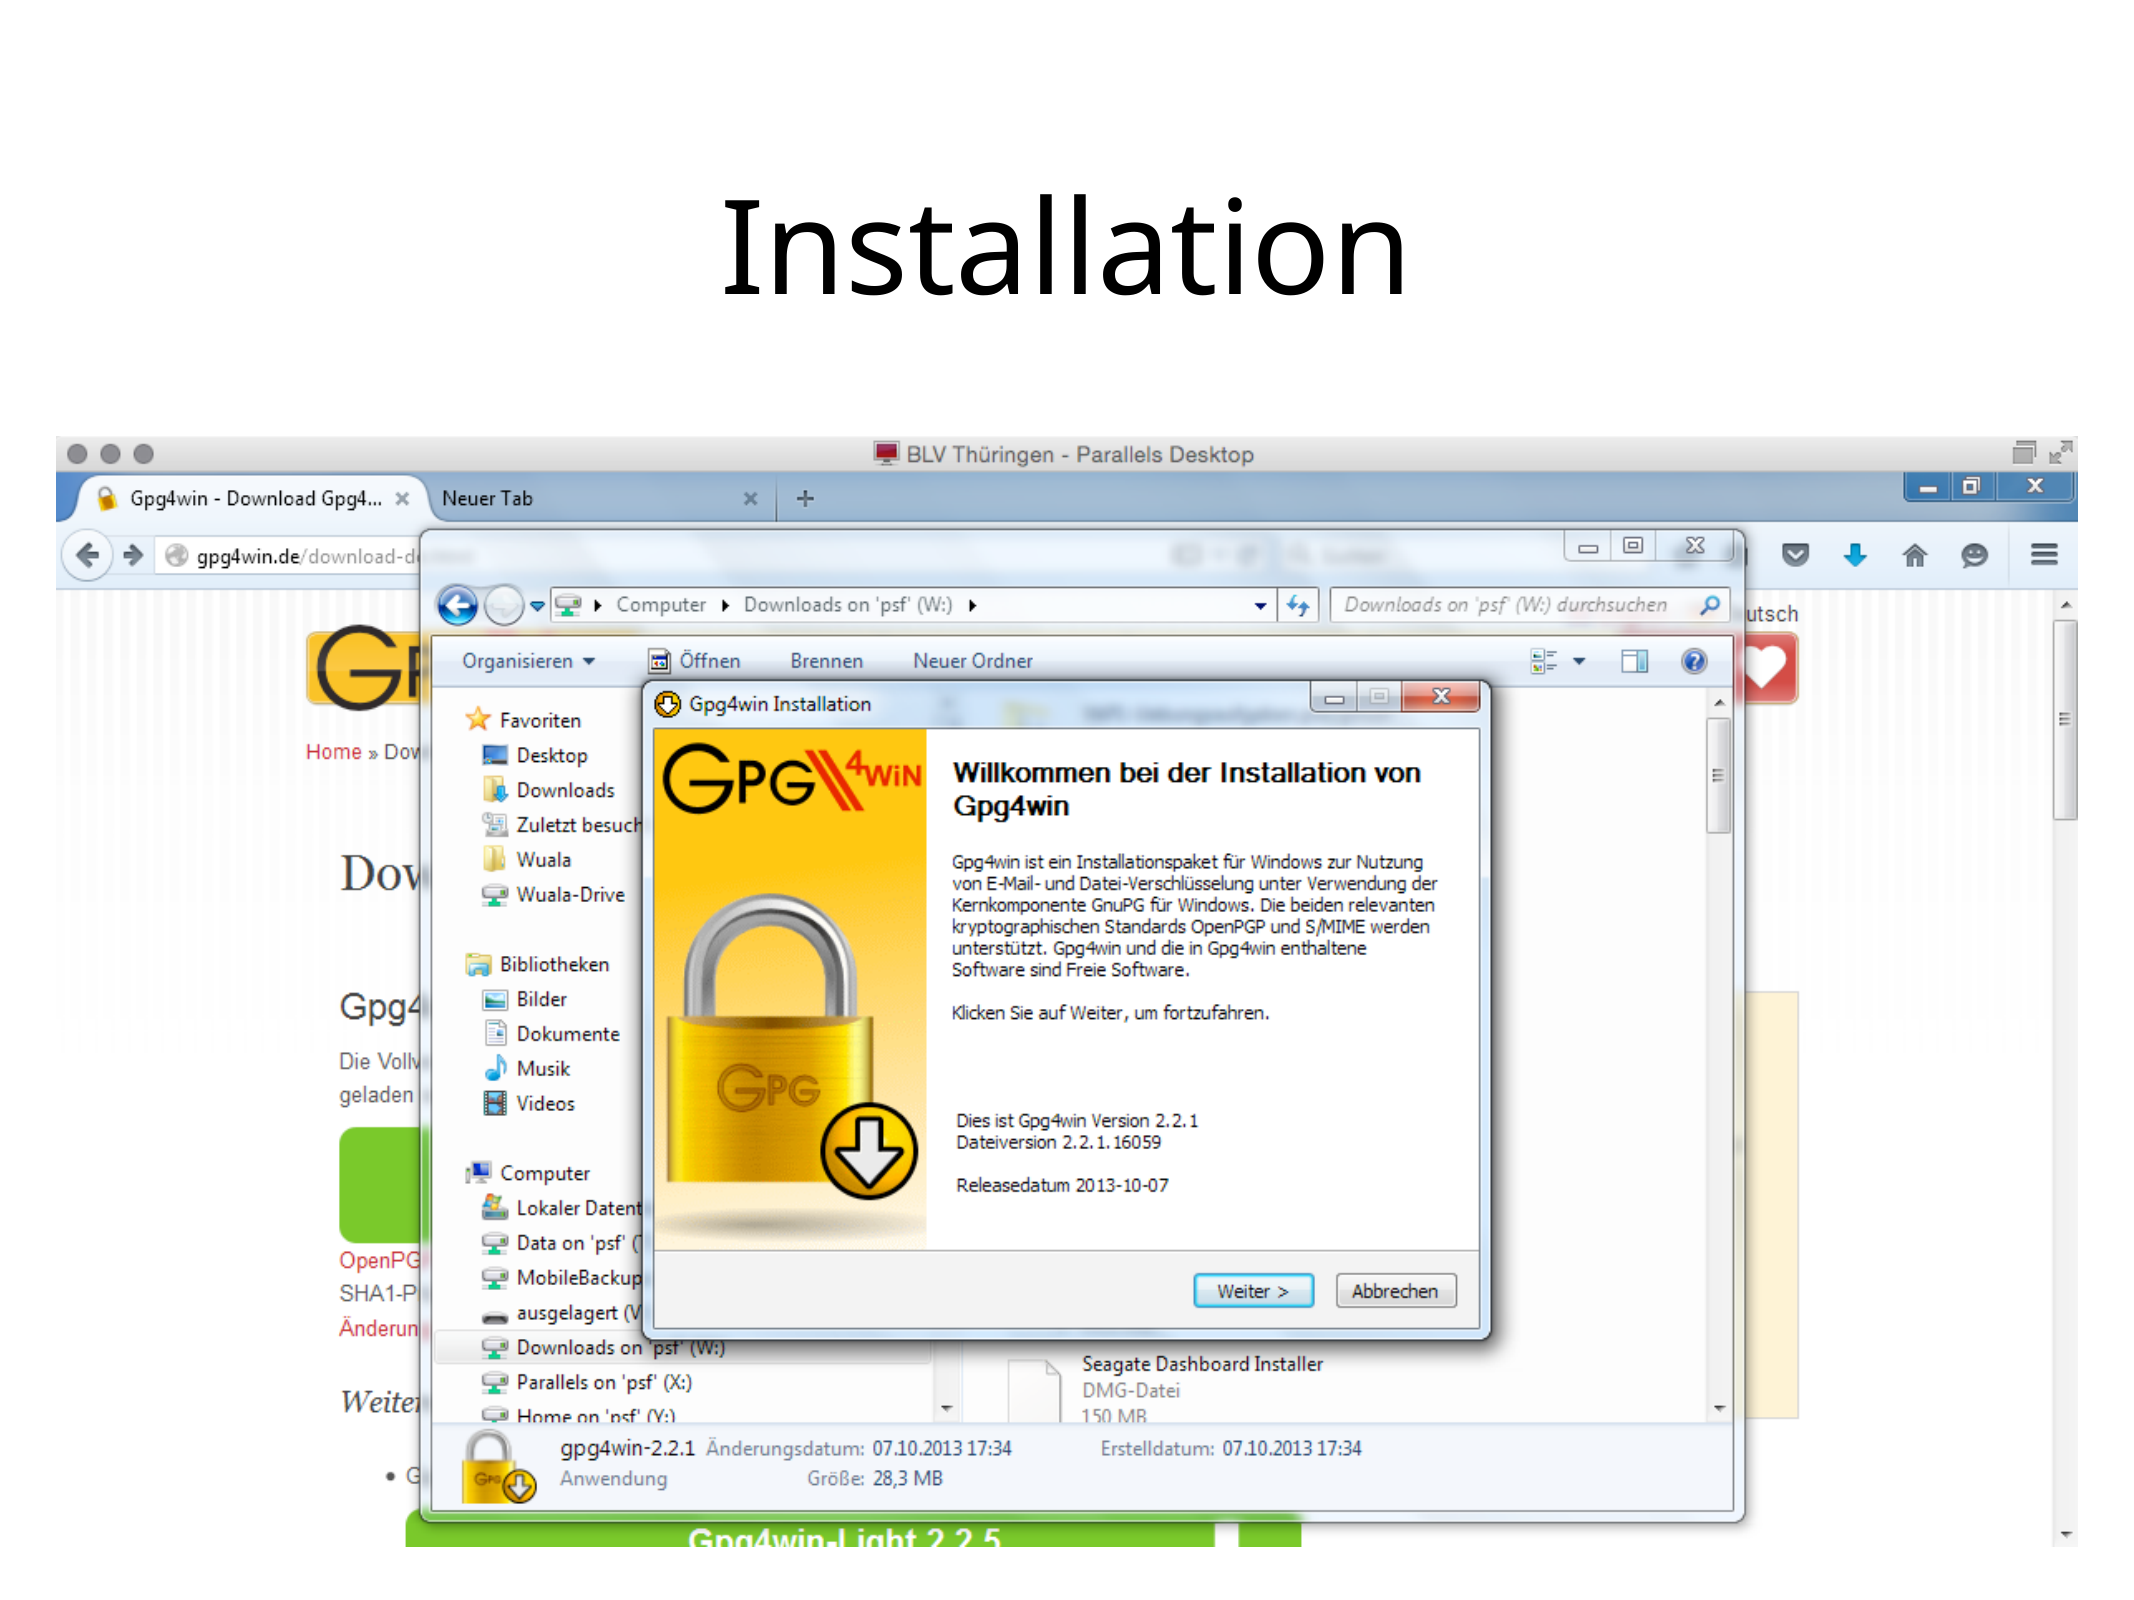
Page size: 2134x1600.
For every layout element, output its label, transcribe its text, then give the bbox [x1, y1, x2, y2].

picture [56, 436, 2078, 1548]
title Installation [208, 41, 1925, 436]
